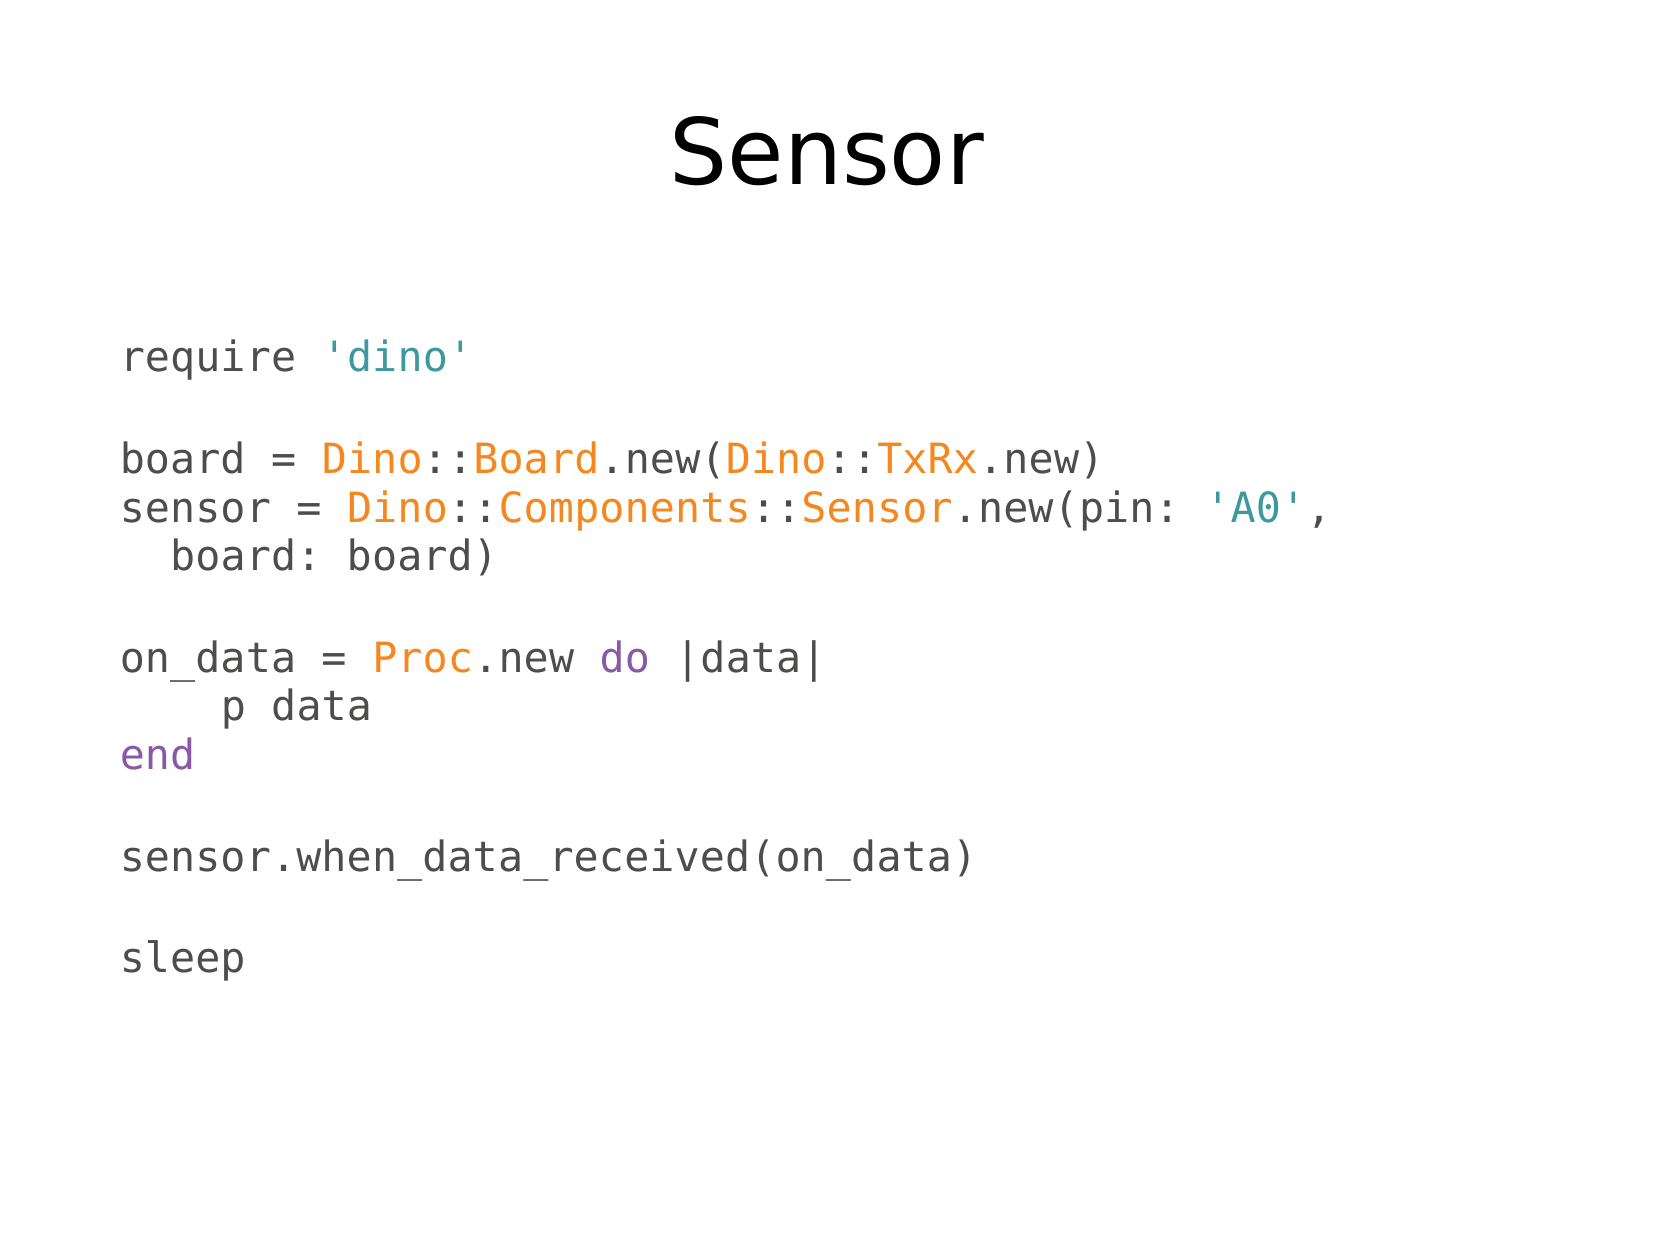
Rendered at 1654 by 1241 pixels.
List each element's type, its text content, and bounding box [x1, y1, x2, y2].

text_box require 'dino' board = Dino::Board.new(Dino::TxRx.new) sensor = Dino::Components::Sensor.new(pin: 'A0', board: board) on_data = Proc.new do |data| p data end sensor.when_data_received(on_data) sleep [105, 325, 1561, 991]
title Sensor [82, 49, 1571, 257]
